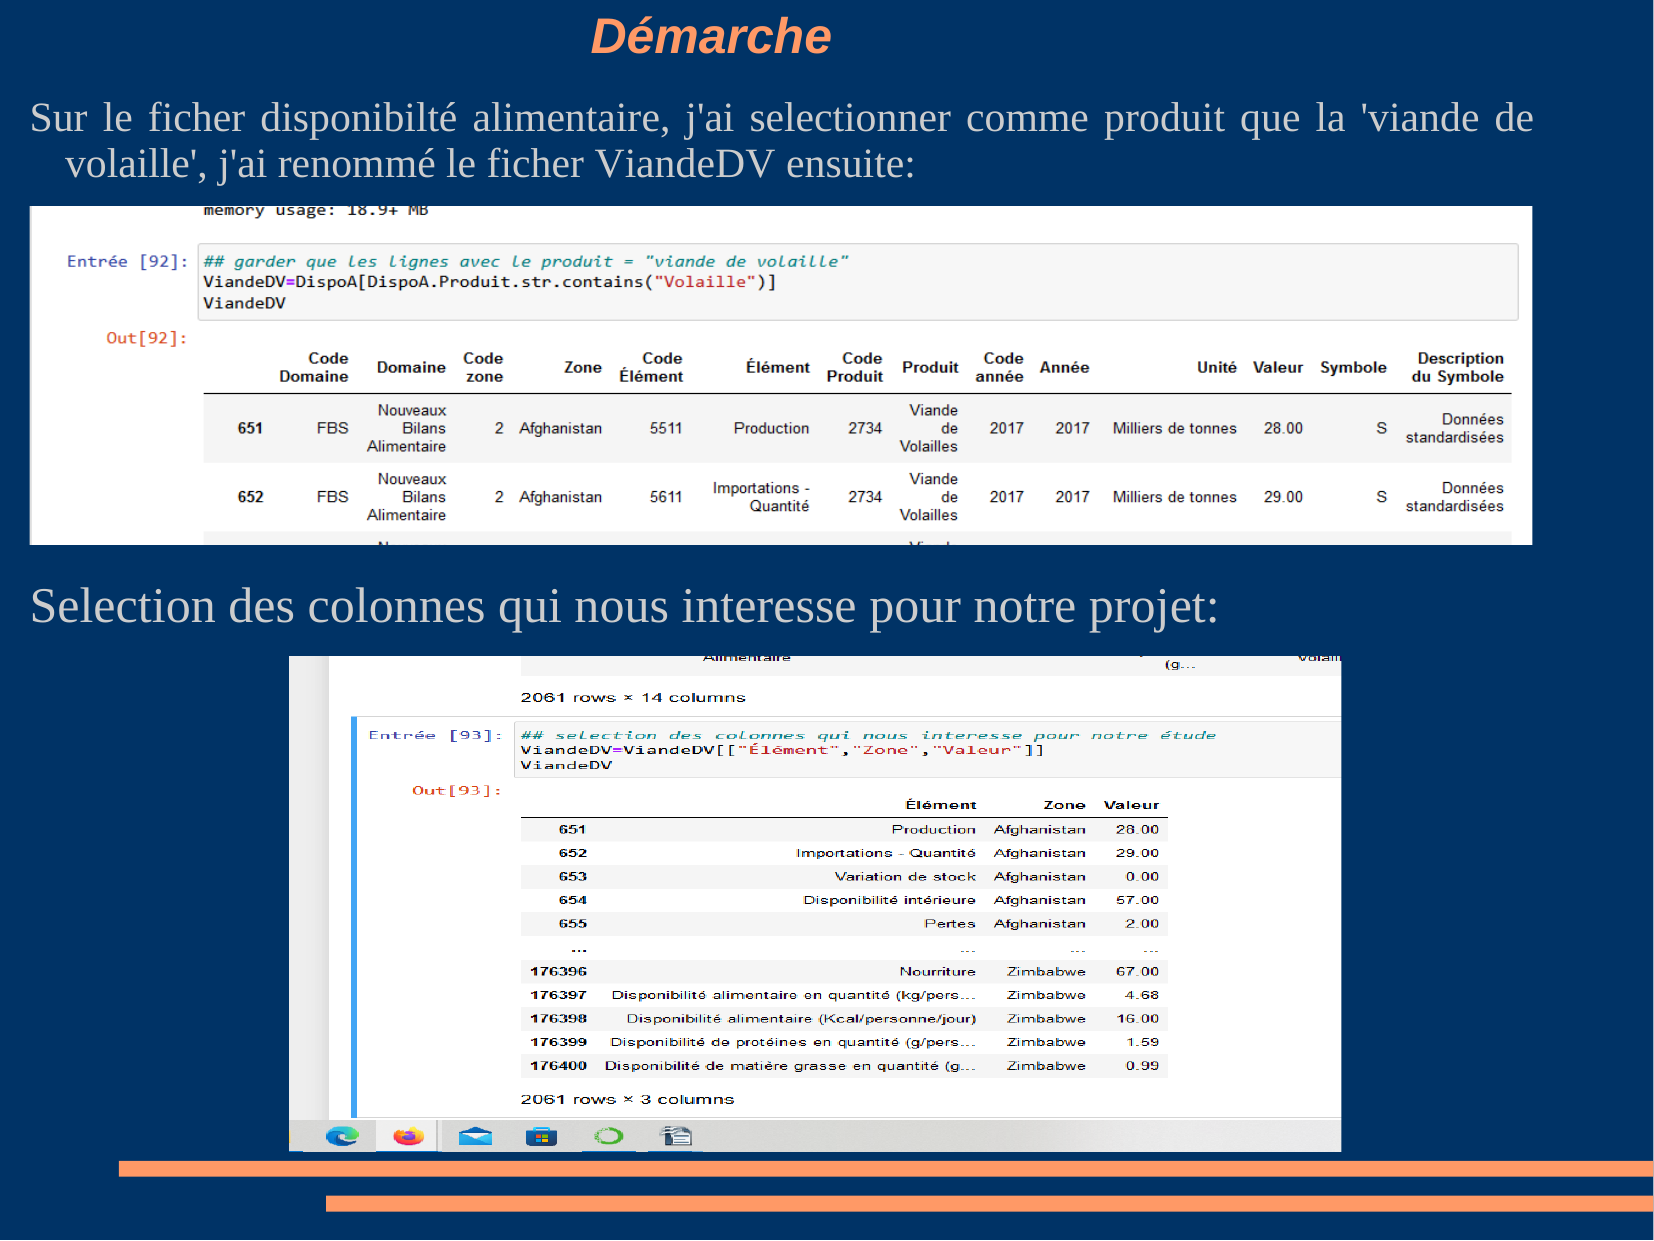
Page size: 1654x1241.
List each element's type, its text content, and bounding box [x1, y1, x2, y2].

picture [29, 206, 1533, 545]
text_box Selection des colonnes qui nous interesse pour notre projet: [29, 561, 1533, 650]
title Démarche [5, 0, 1418, 89]
subtitle Sur le ficher disponibilté alimentaire, j'ai selectionner comme produit que la 'viande de volaille', j'ai renommé le ficher ViandeDV ensuite: [29, 88, 1536, 193]
picture [289, 656, 1342, 1152]
